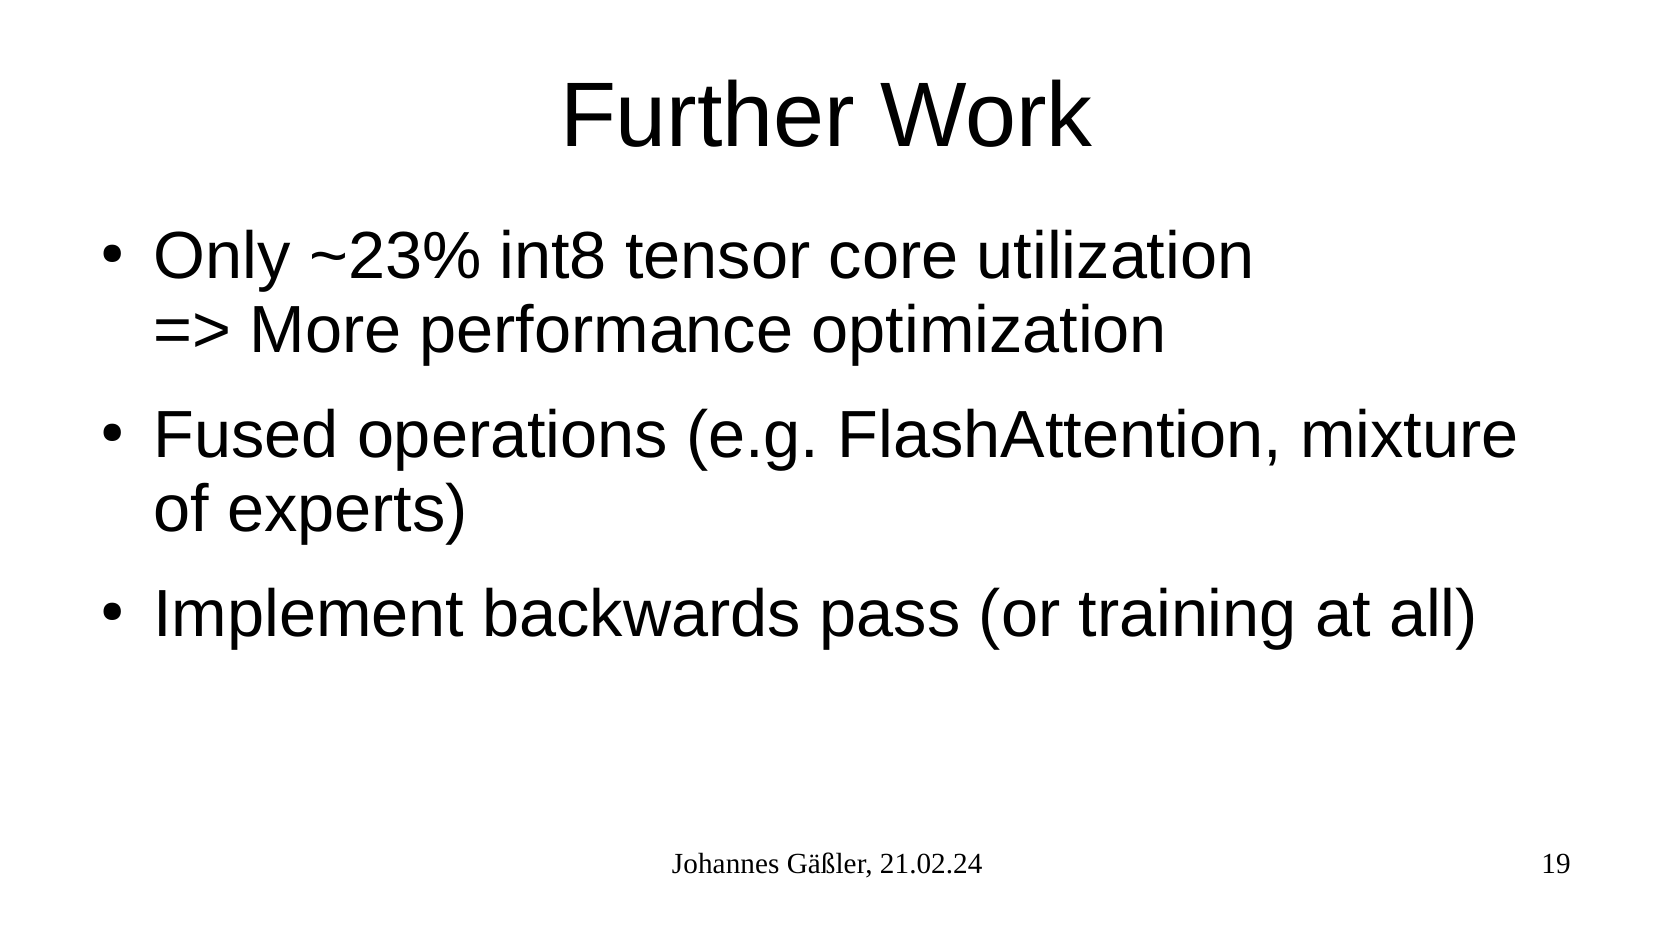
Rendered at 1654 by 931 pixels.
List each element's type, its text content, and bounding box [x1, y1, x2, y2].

list Only ~23% int8 tensor core utilization => More performance optimization Fused operations (e.g. FlashAttention, mixture of experts) Implement backwards pass (or training at all) [82, 217, 1571, 758]
title Further Work [82, 37, 1571, 193]
